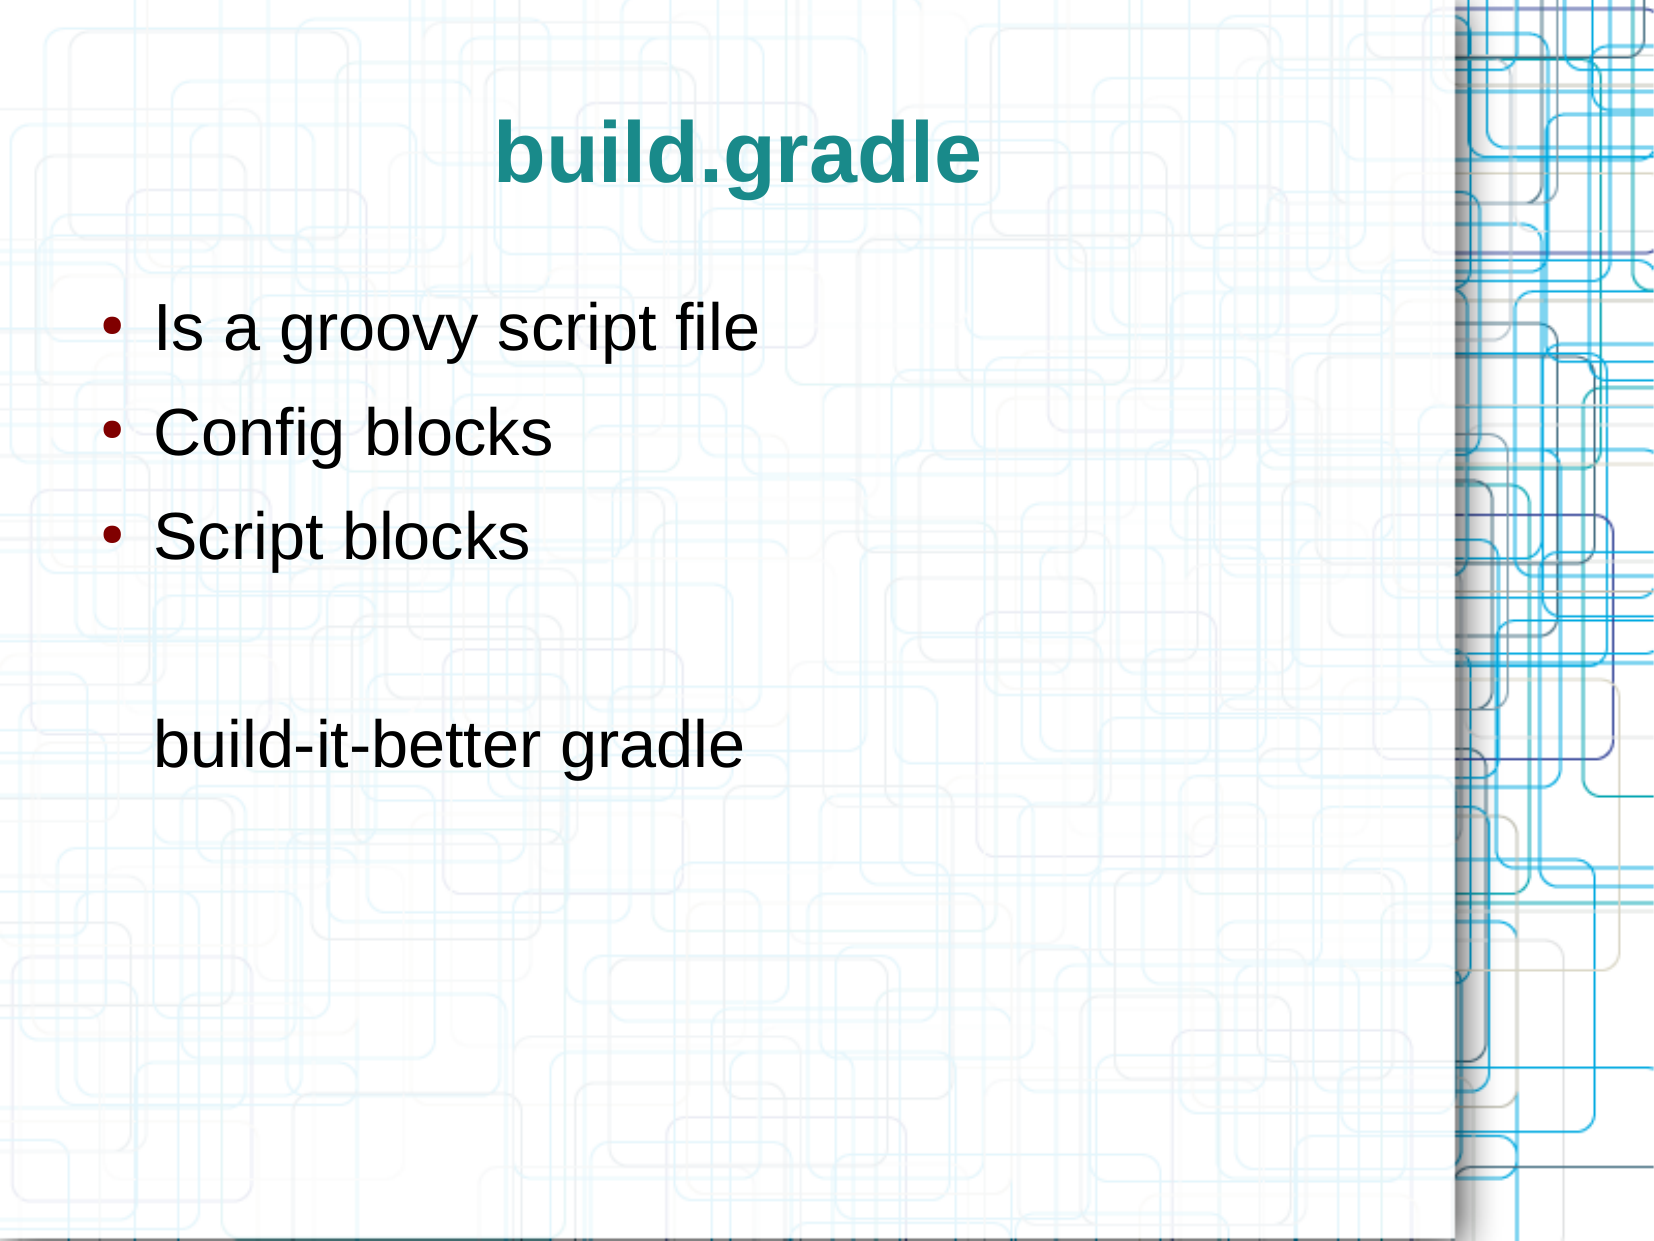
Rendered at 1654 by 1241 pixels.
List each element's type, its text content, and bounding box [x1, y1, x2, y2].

title build.gradle [59, 49, 1418, 257]
list Is a groovy script file Config blocks Script blocks build-it-better gradle [82, 290, 1418, 1109]
picture [0, 0, 1654, 1241]
